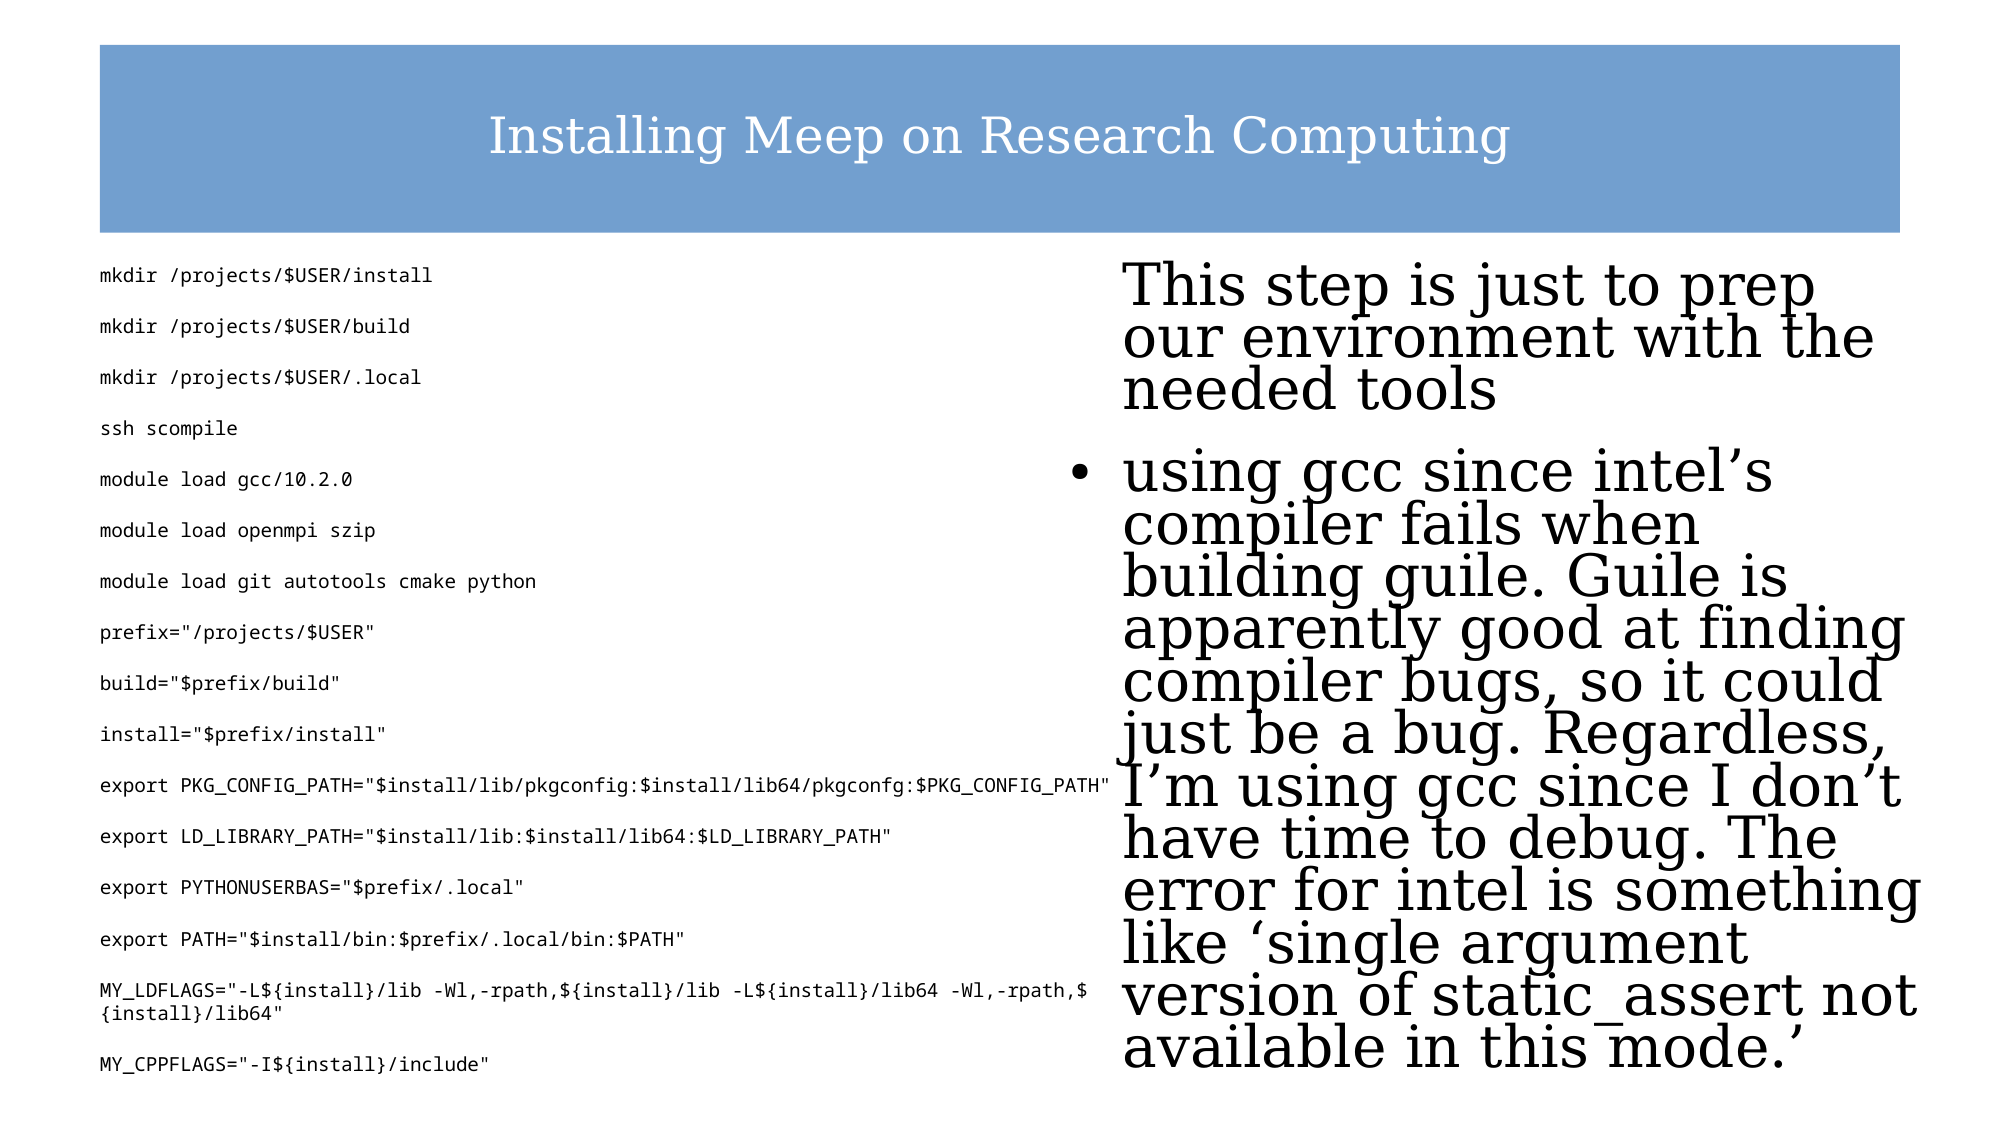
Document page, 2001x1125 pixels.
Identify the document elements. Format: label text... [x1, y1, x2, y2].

title Installing Meep on Research Computing [99, 44, 1900, 233]
list This step is just to prep our environment with the needed tools using gcc since intel’s compiler fails when building guile. Guile is apparently good at finding compiler bugs, so it could just be a bug. Regardless, I’m using gcc since I don’t have time to debug. The error for intel is something like ‘single argument version of static_assert not available in this mode.’ [1051, 263, 1931, 1125]
list mkdir /projects/$USER/install mkdir /projects/$USER/build mkdir /projects/$USER/.local ssh scompile module load gcc/10.2.0 module load openmpi szip module load git autotools cmake python prefix="/projects/$USER" build="$prefix/build" install="$prefix/install" export PKG_CONFIG_PATH="$install/lib/pkgconfig:$install/lib64/pkgconfg:$PKG_CONFIG_PATH" export LD_LIBRARY_PATH="$install/lib:$install/lib64:$LD_LIBRARY_PATH" export PYTHONUSERBAS="$prefix/.local" export PATH="$install/bin:$prefix/.local/bin:$PATH" MY_LDFLAGS="-L${install}/lib -Wl,-rpath,${install}/lib -L${install}/lib64 -Wl,-rpath,${install}/lib64" MY_CPPFLAGS="-I${install}/include" [99, 263, 1051, 1088]
